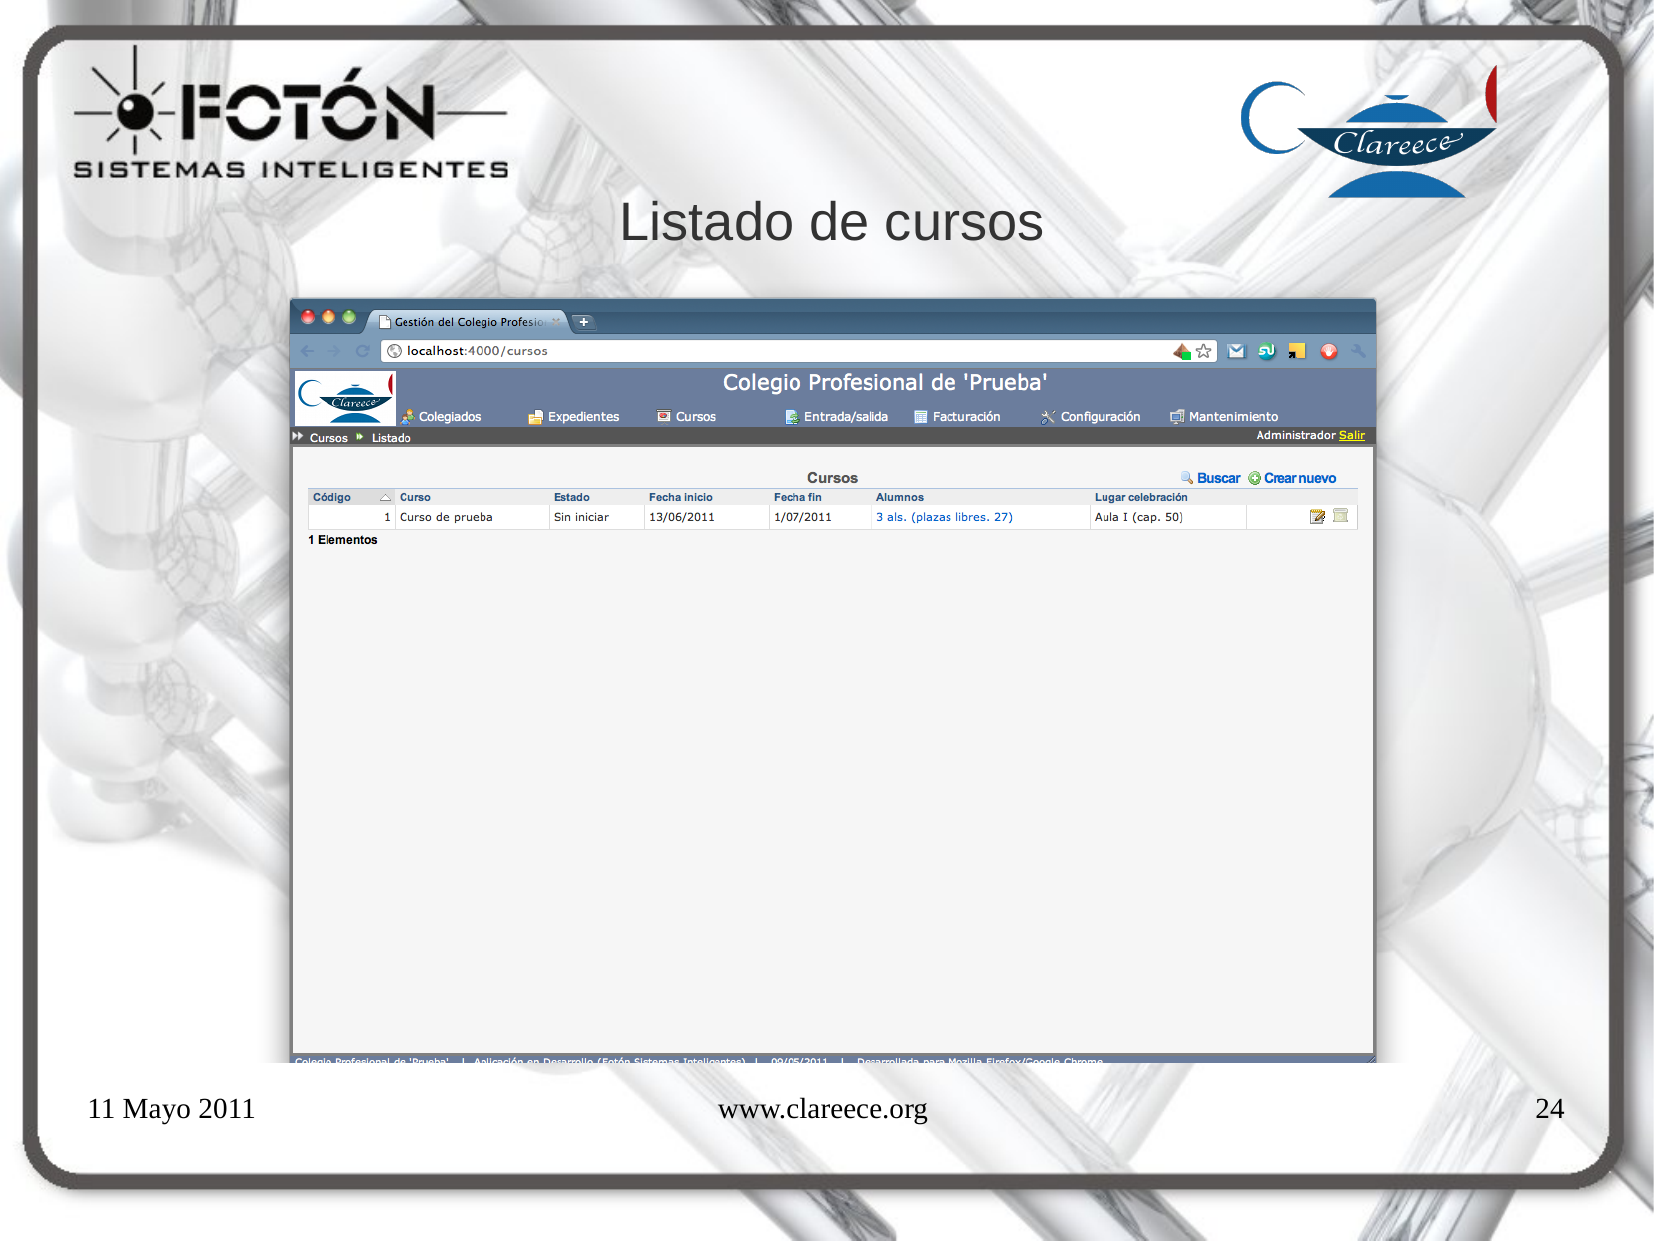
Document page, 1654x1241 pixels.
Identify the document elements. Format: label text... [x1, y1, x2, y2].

picture [0, 0, 1654, 1241]
title Listado de cursos [88, 177, 1577, 266]
